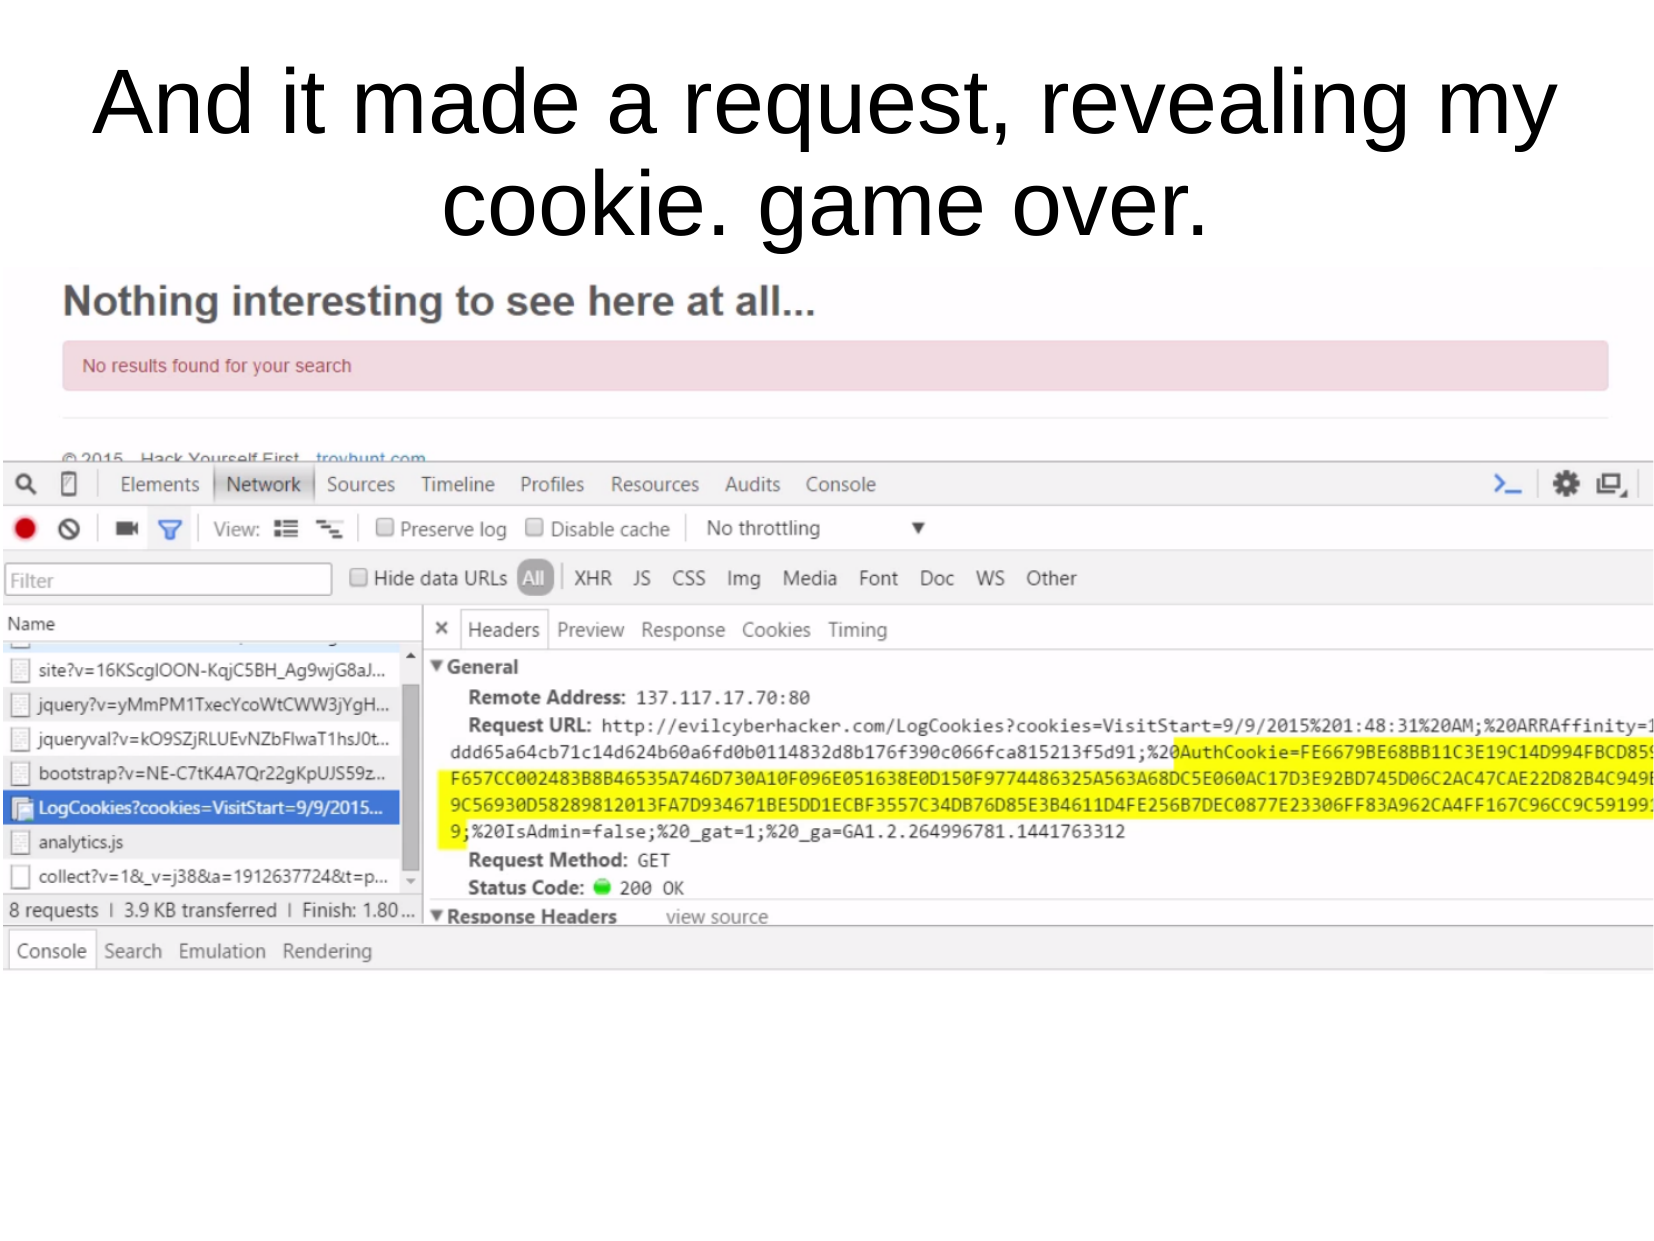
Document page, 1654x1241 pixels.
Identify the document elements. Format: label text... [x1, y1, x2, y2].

title And it made a request, revealing my cookie. game over. [82, 49, 1571, 257]
picture [3, 267, 1654, 974]
